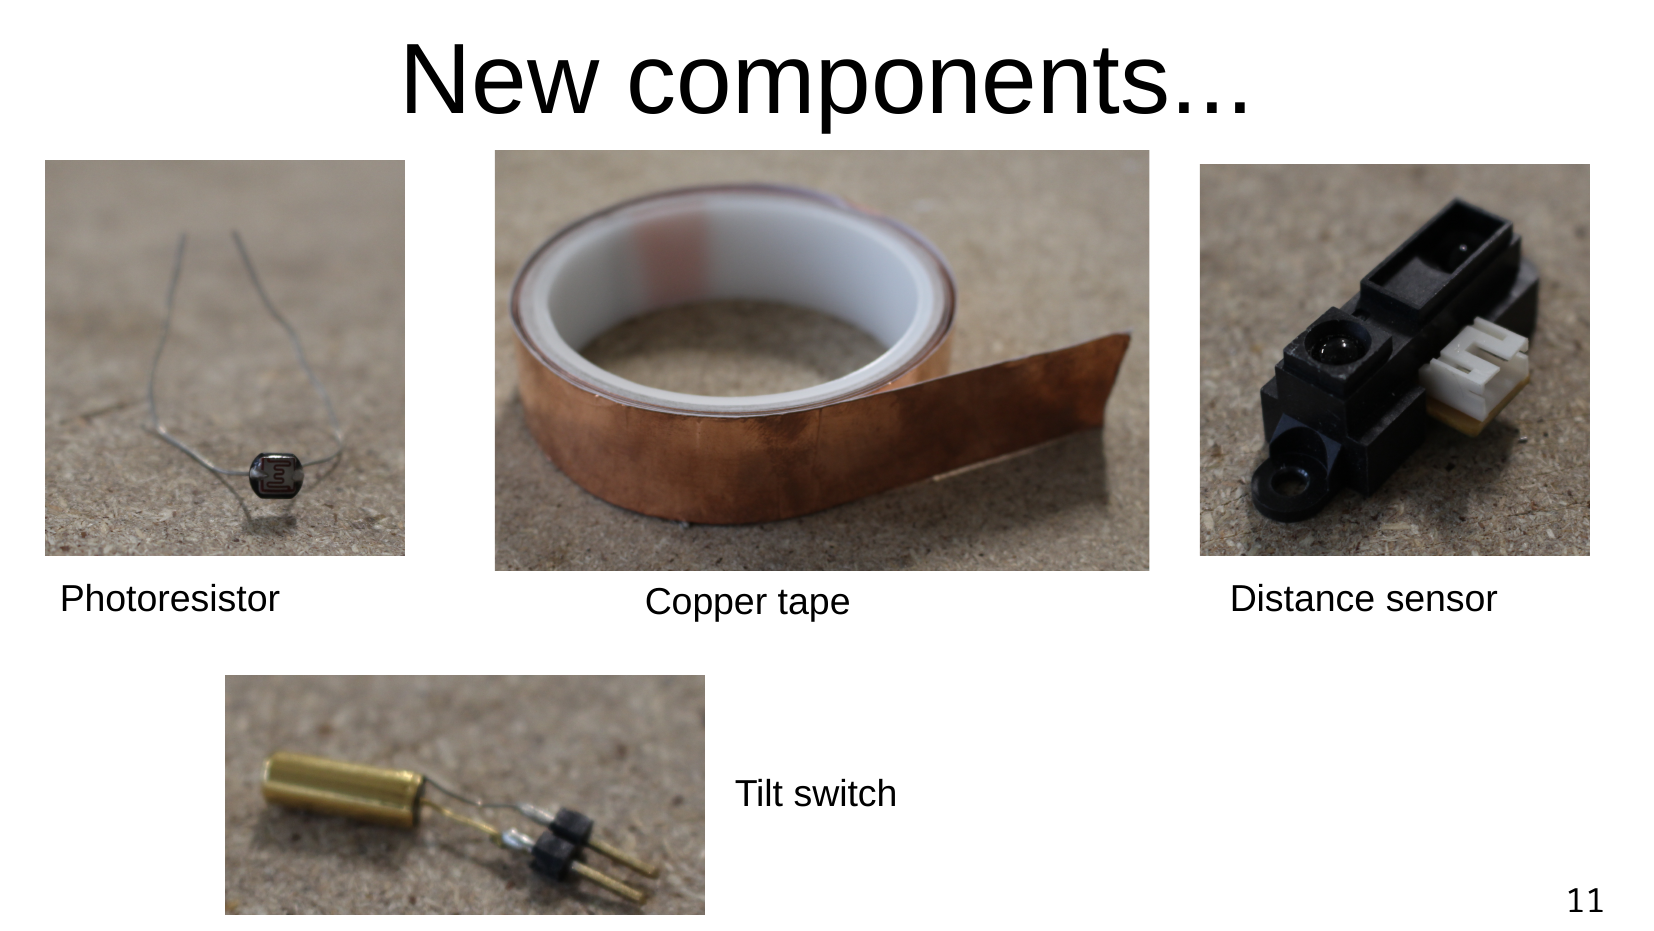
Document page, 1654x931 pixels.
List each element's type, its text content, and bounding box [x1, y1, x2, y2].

picture [495, 150, 1150, 571]
picture [45, 160, 406, 556]
text_box Tilt switch [720, 765, 1081, 822]
picture [1199, 164, 1591, 556]
title New components... [82, 1, 1571, 157]
text_box Photoresistor [45, 570, 406, 627]
picture [225, 675, 706, 915]
text_box Distance sensor [1215, 570, 1576, 627]
text_box Copper tape [630, 573, 991, 631]
